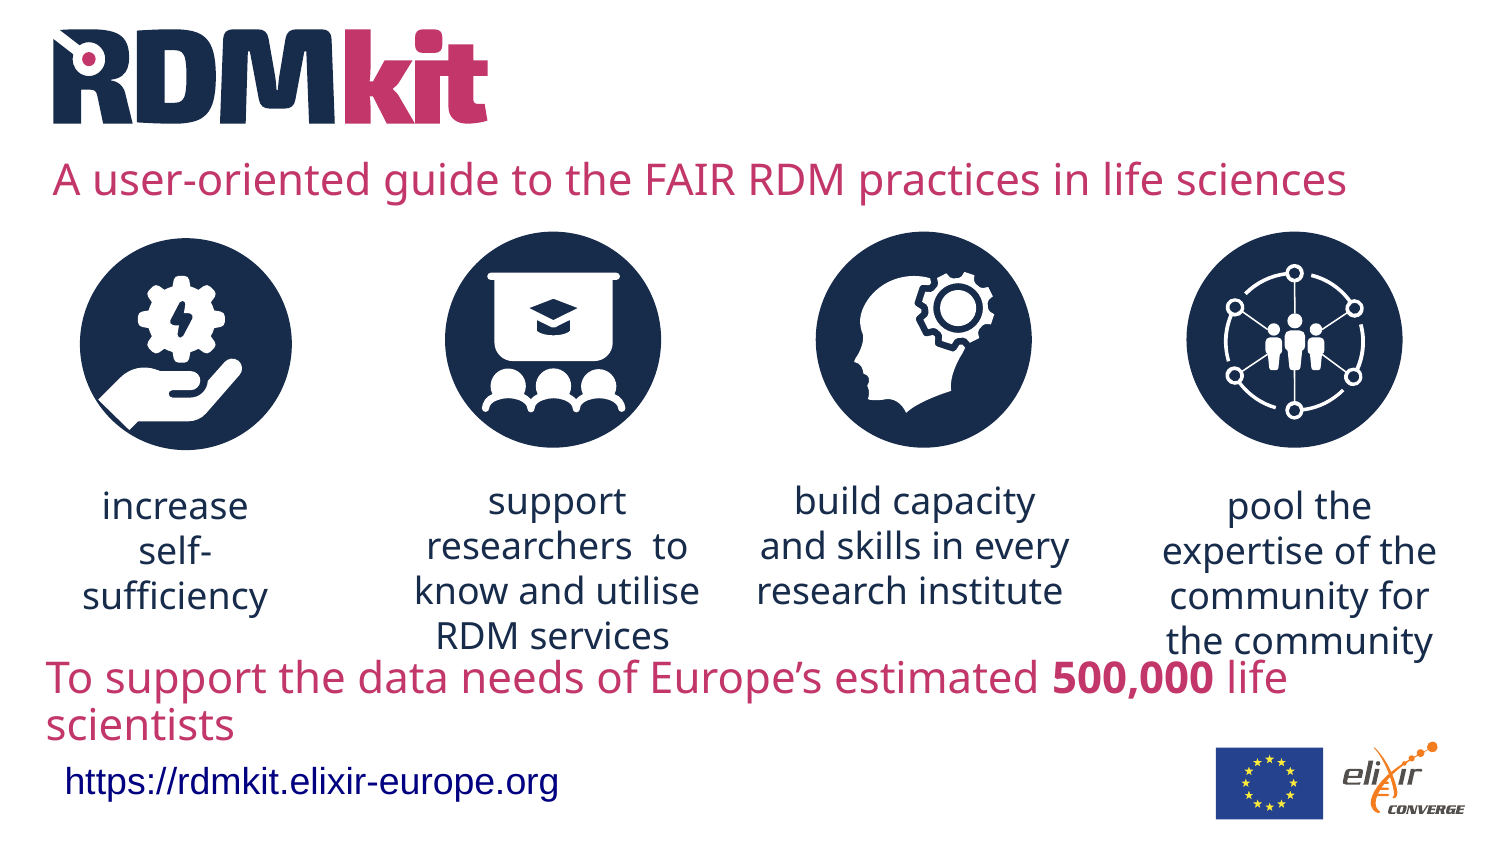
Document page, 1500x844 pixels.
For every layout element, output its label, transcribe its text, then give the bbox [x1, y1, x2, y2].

text_box [1186, 231, 1403, 448]
text_box support researchers to know and utilise RDM services [368, 471, 737, 640]
text_box pool the expertise of the community for the community [1119, 476, 1470, 640]
text_box [345, 29, 488, 124]
text_box build capacity and skills in every research institute [737, 471, 1085, 640]
text_box https://rdmkit.elixir-europe.org [53, 751, 912, 824]
text_box [219, 29, 335, 124]
text_box [815, 231, 1032, 448]
text_box A user-oriented guide to the FAIR RDM practices in life sciences [37, 142, 1430, 220]
text_box [136, 29, 216, 124]
text_box [445, 231, 662, 448]
text_box [415, 29, 443, 53]
text_box To support the data needs of Europe’s estimated 500,000 life scientists [30, 640, 1491, 765]
text_box increase self-sufficiency [30, 476, 310, 608]
text_box [82, 52, 96, 67]
text_box [53, 29, 133, 124]
text_box [79, 238, 292, 451]
